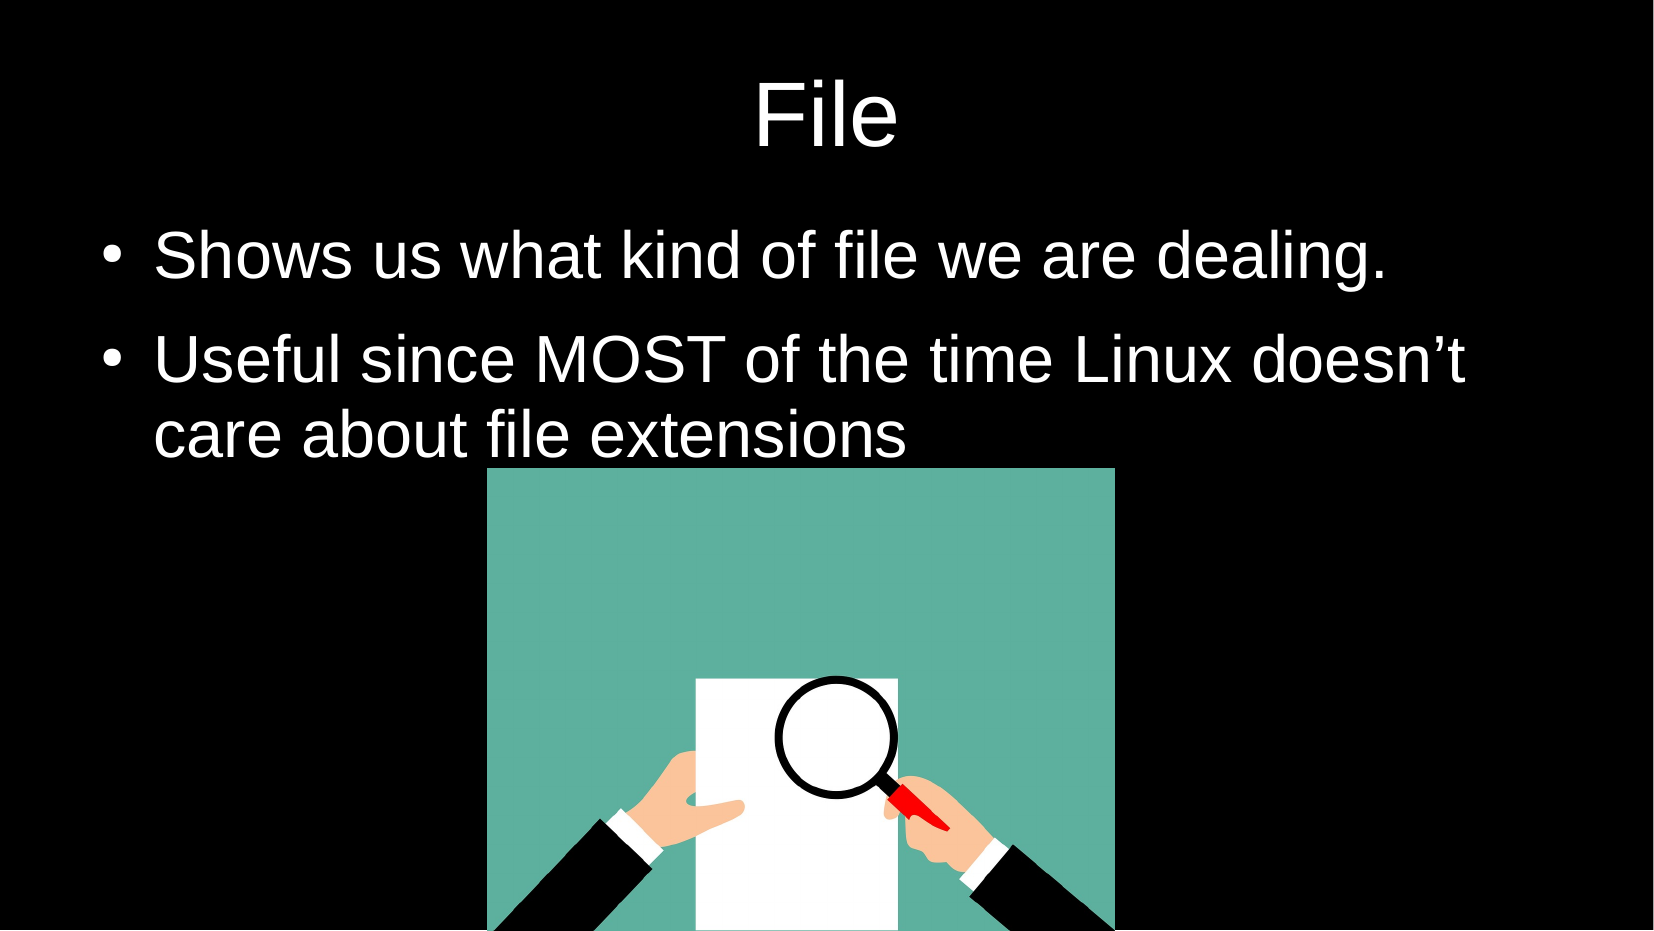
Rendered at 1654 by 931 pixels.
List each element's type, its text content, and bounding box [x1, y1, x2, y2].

title File [82, 37, 1571, 193]
picture [487, 468, 1115, 931]
list Shows us what kind of file we are dealing. Useful since MOST of the time Linux doesn’t care about file extensions [82, 217, 1571, 758]
